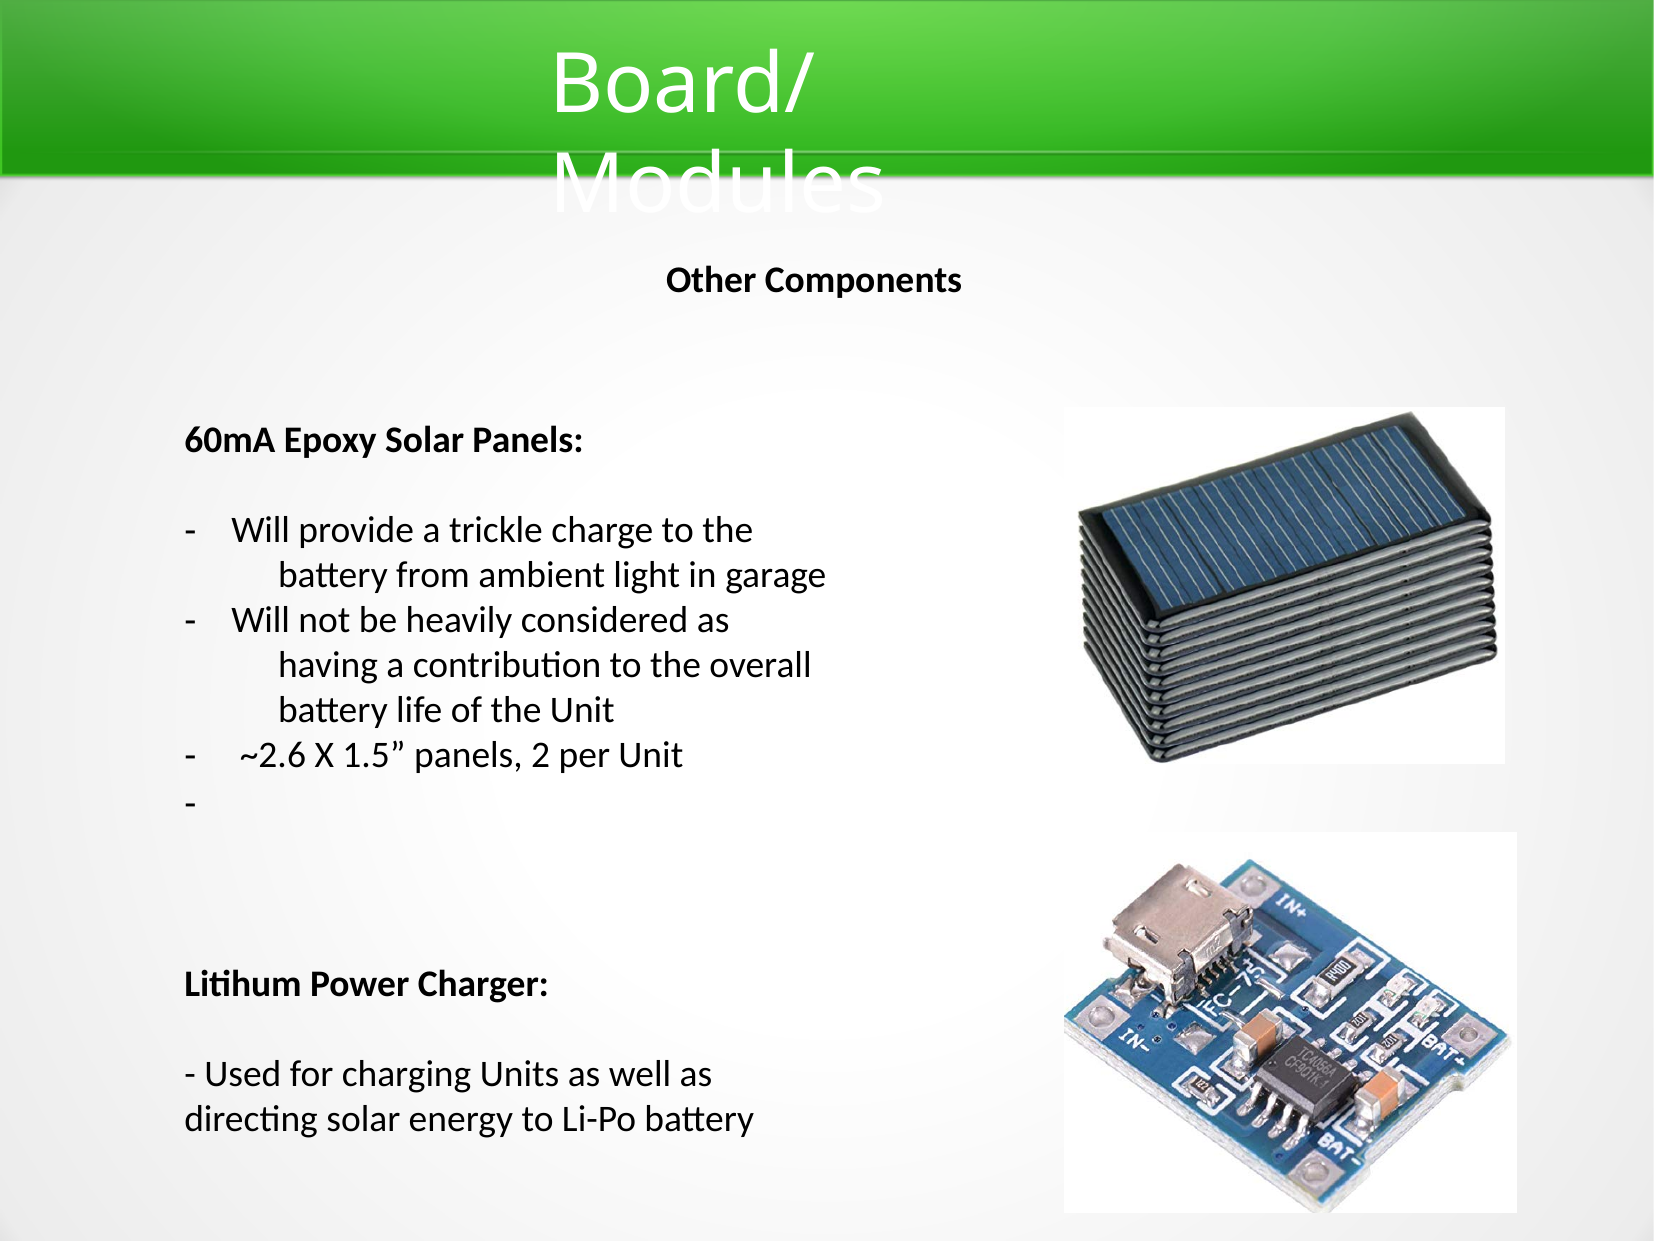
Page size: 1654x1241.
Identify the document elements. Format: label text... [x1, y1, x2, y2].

text_box Other Components [651, 247, 1003, 308]
picture [1064, 832, 1517, 1213]
text_box 60mA Epoxy Solar Panels: Will provide a trickle charge to the battery from ambient light in garage Will not be heavily considered as having a contribution to the overall battery life of the Unit ~2.6 X 1.5” panels, 2 per Unit [169, 408, 844, 833]
text_box Board/Modules [534, 21, 1119, 138]
text_box Litihum Power Charger: - Used for charging Units as well as directing solar energy to Li-Po battery [169, 951, 827, 1149]
picture [1064, 408, 1505, 764]
